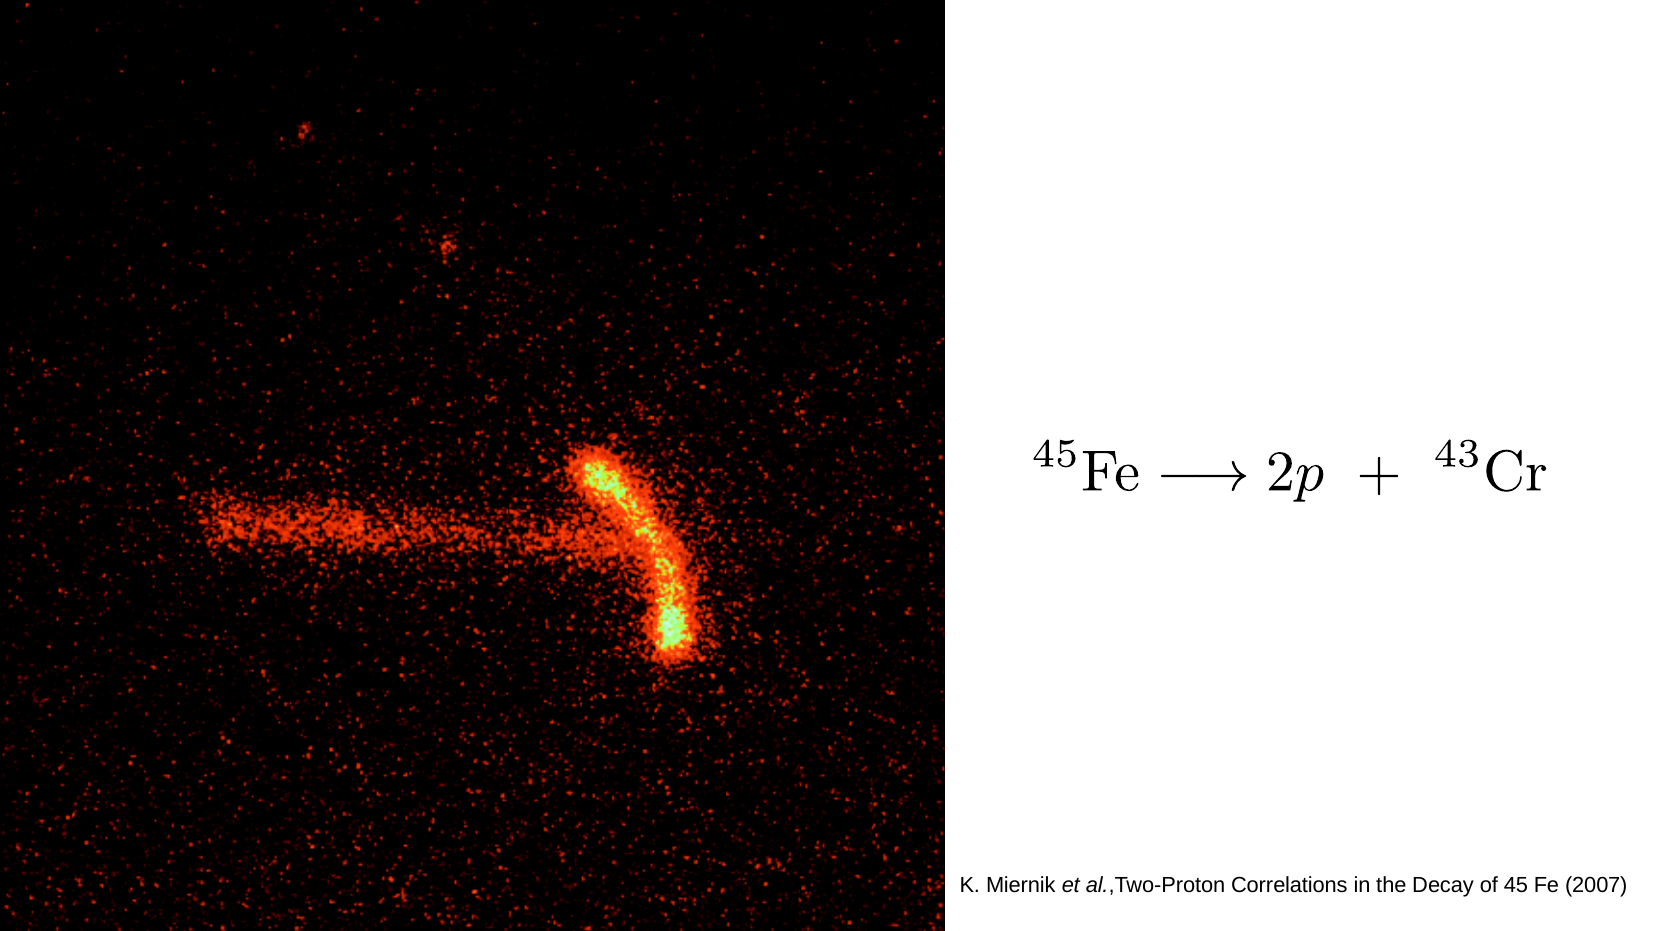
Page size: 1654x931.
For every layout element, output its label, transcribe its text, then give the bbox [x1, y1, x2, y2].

text_box [1033, 439, 1547, 502]
text_box K. Miernik et al.,Two-Proton Correlations in the Decay of 45 Fe (2007) [944, 865, 1654, 931]
picture [0, 0, 945, 931]
